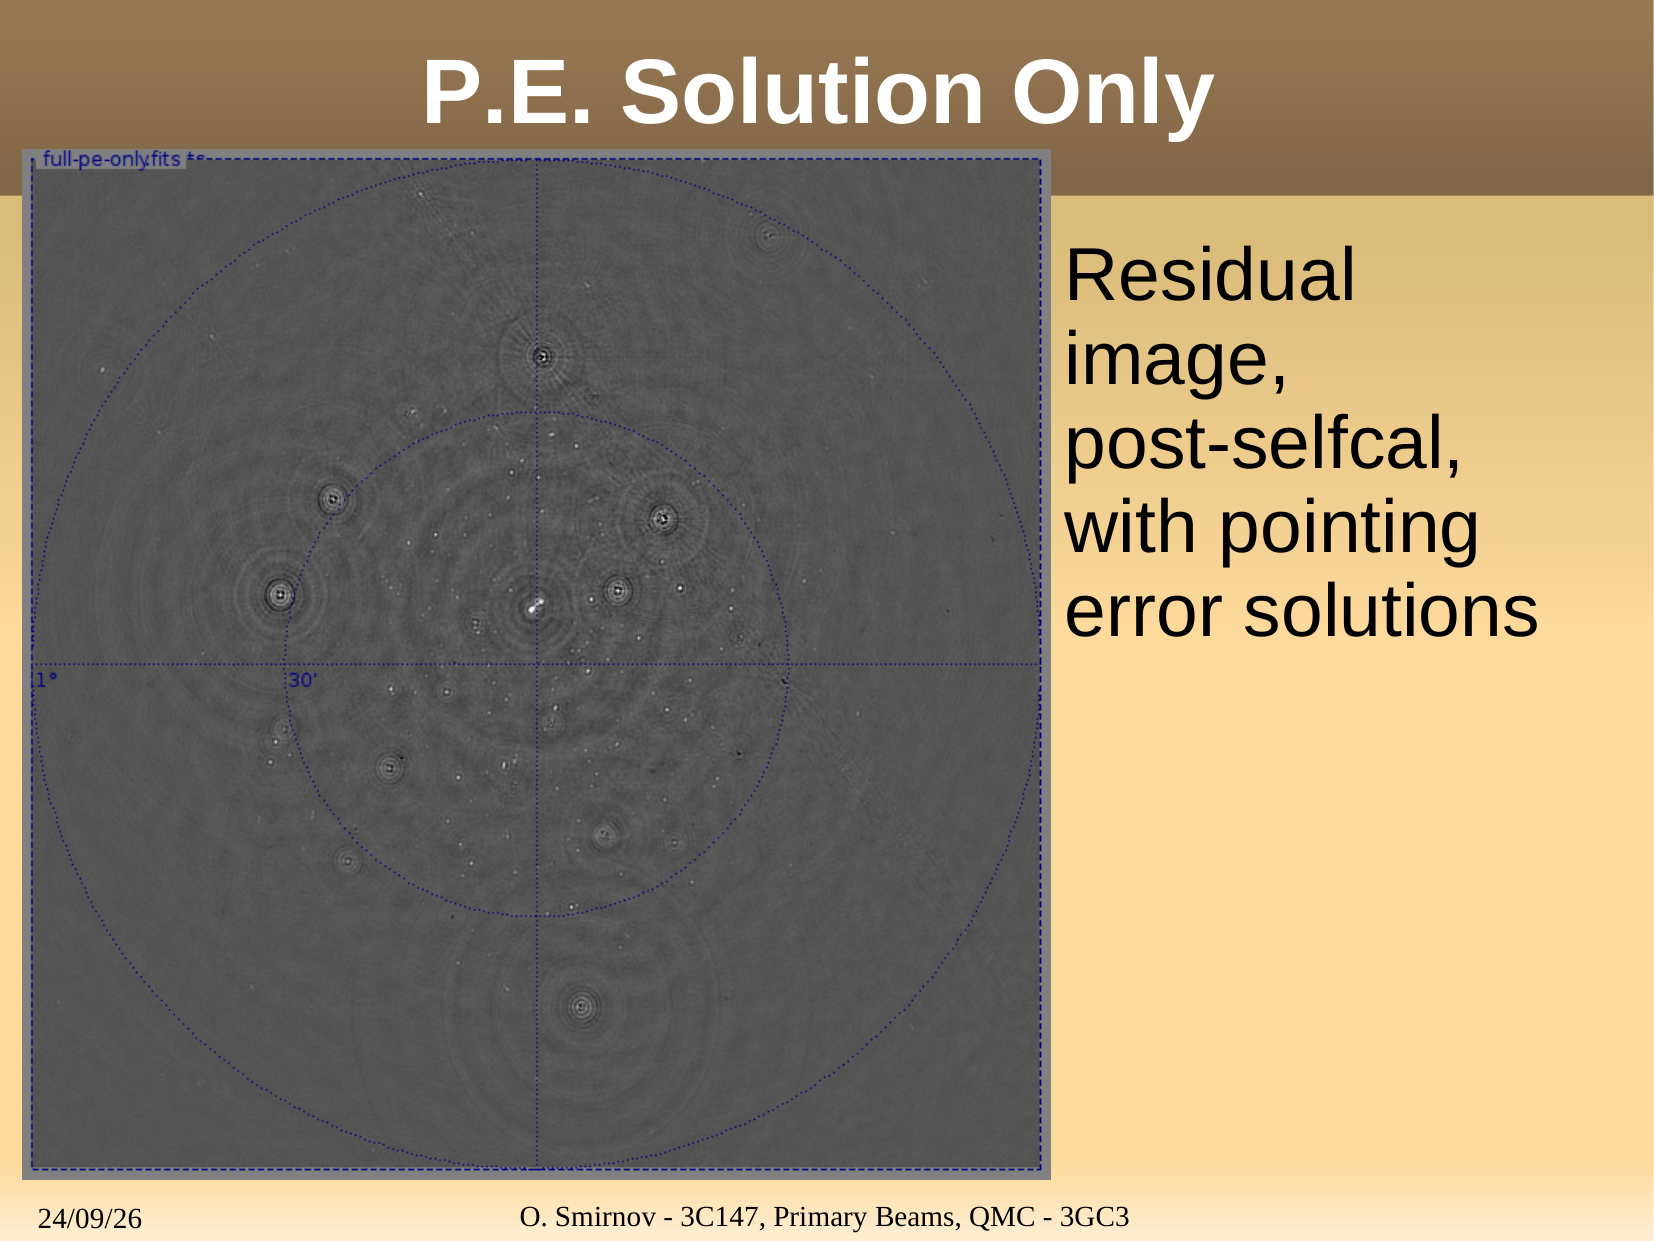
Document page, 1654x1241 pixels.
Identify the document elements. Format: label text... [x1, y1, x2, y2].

title P.E. Solution Only [75, 0, 1564, 188]
picture [0, 0, 1654, 1241]
text_box Residual image, post-selfcal, with pointing error solutions [1050, 225, 1613, 660]
